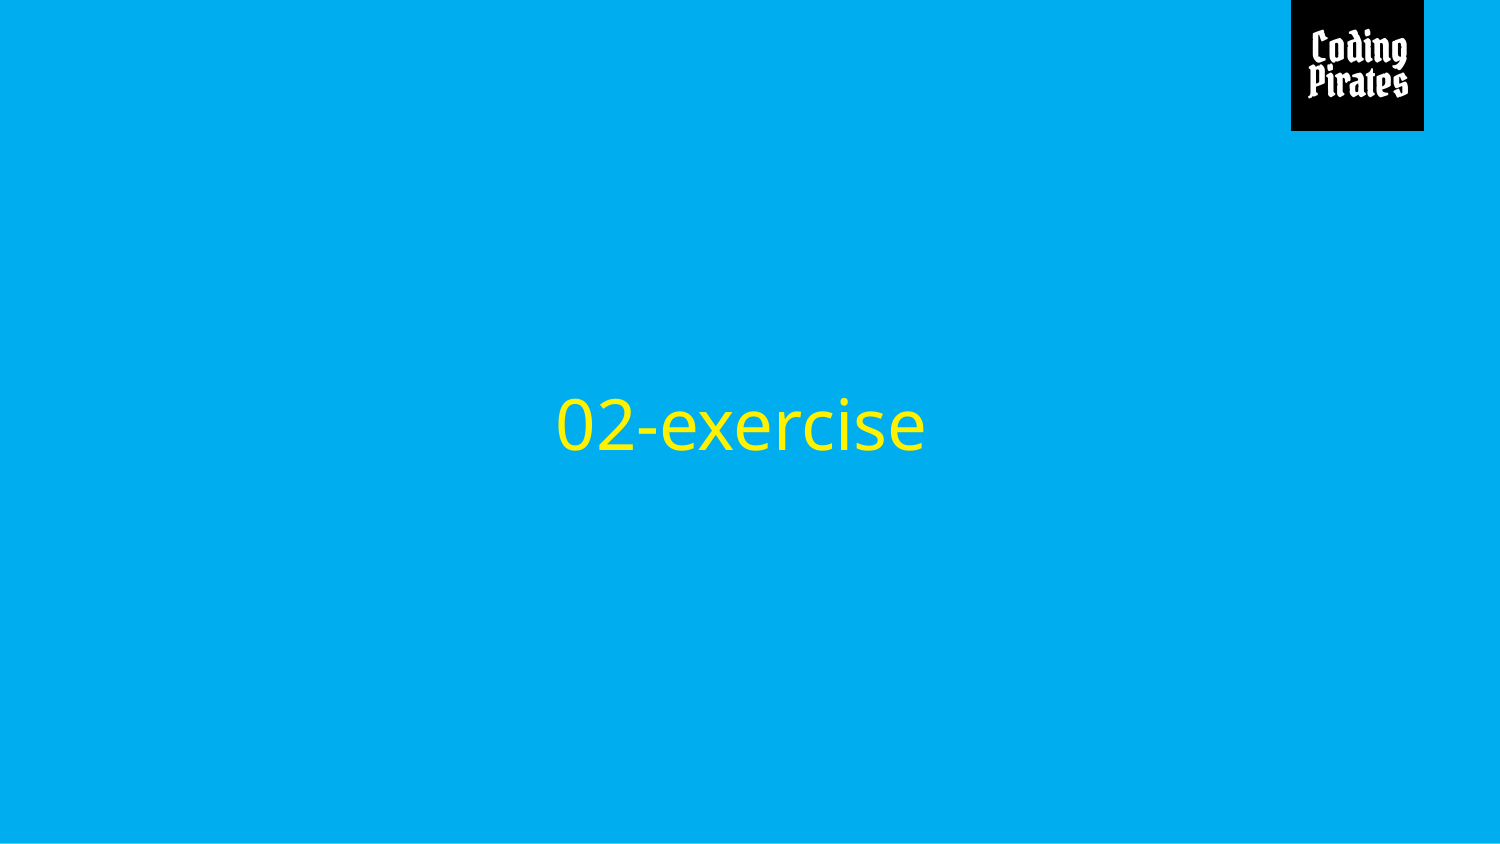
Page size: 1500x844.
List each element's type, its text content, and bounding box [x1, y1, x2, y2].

picture [1292, 0, 1423, 130]
title 02-exercise [12, 352, 1472, 491]
